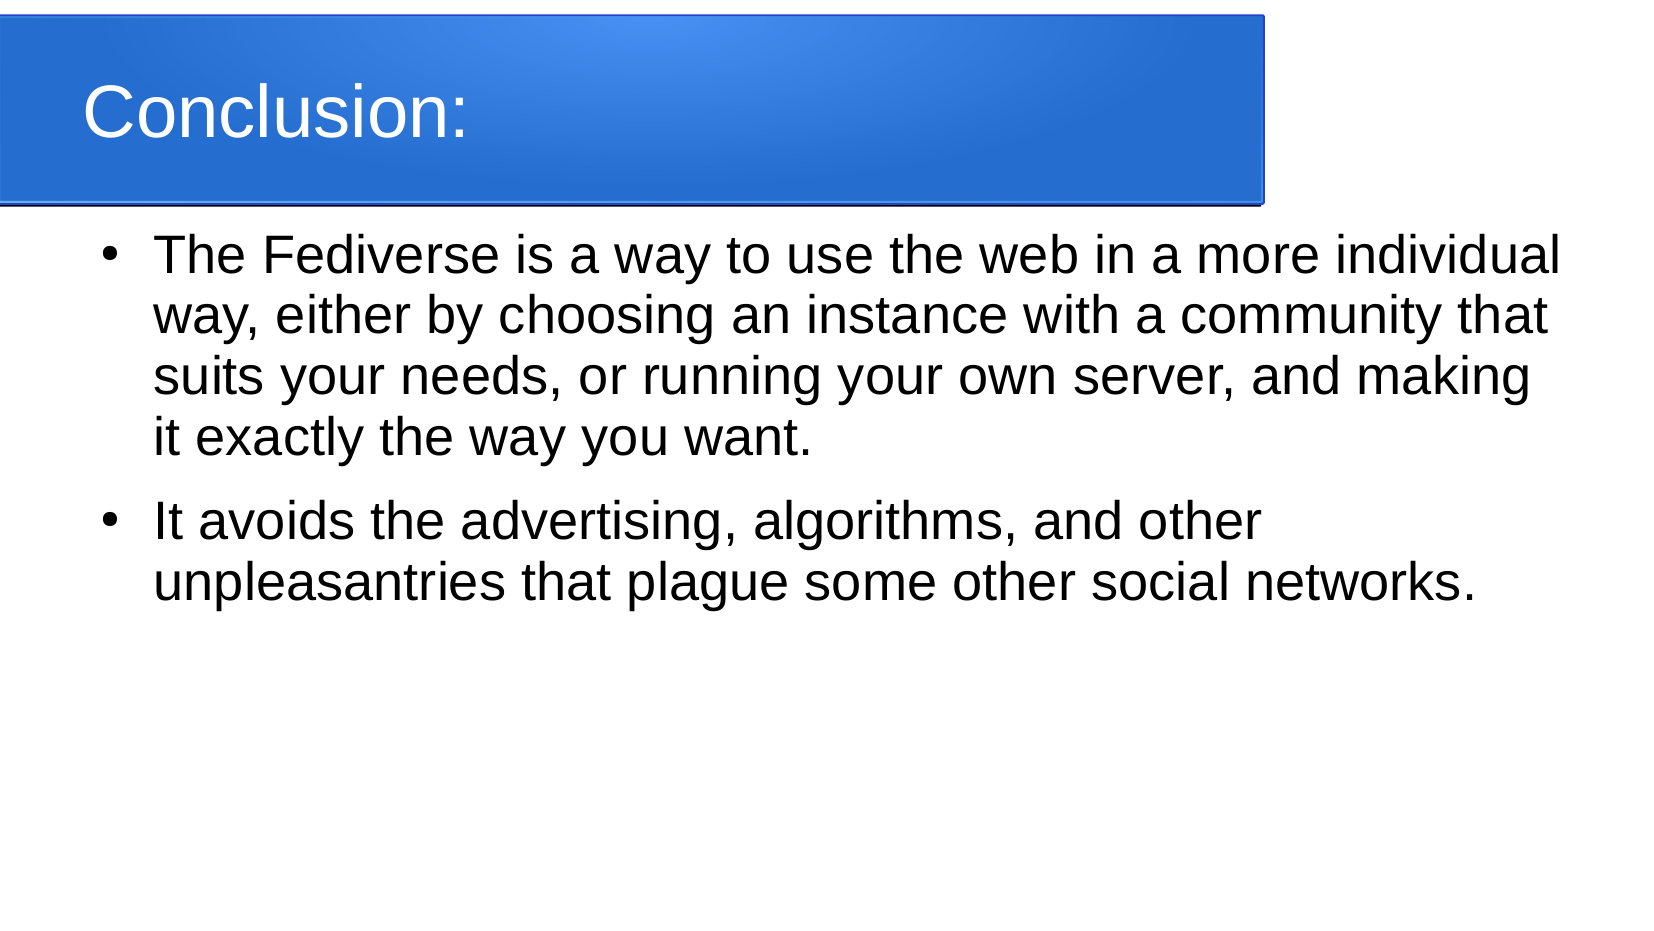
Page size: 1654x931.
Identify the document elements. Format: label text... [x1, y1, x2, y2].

list The Fediverse is a way to use the web in a more individual way, either by choosing an instance with a community that suits your needs, or running your own server, and making it exactly the way you want. It avoids the advertising, algorithms, and other unpleasantries that plague some other social networks. [82, 224, 1571, 764]
title Conclusion: [82, 35, 1235, 189]
